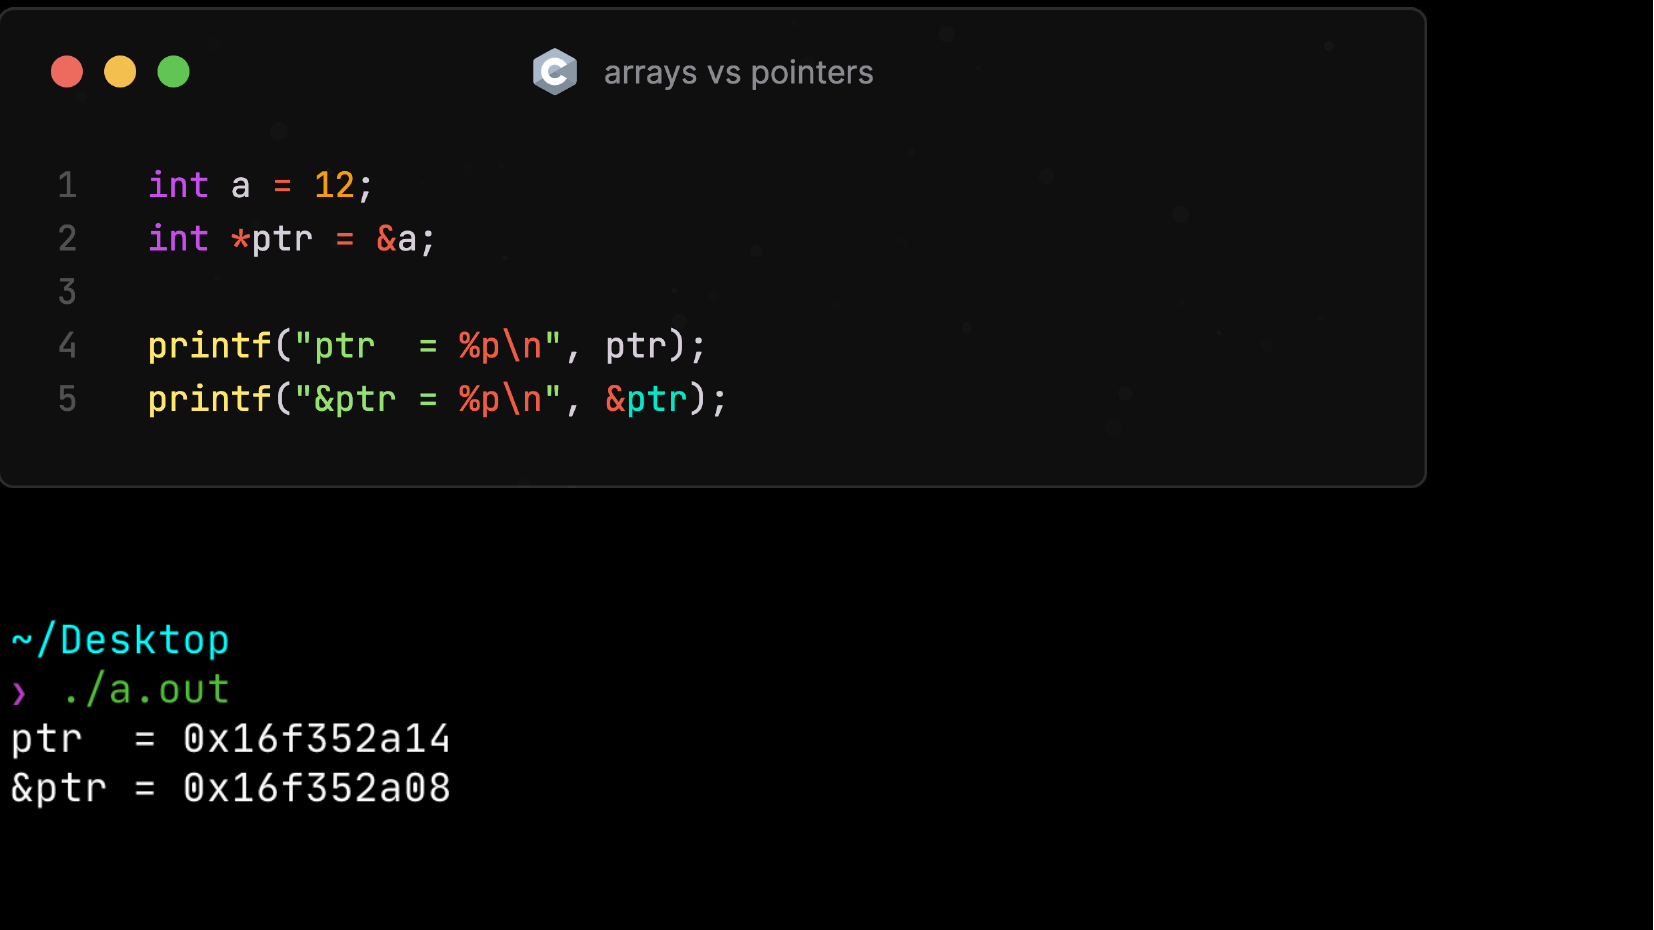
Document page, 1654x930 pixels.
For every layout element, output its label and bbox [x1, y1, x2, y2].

picture [0, 600, 497, 846]
picture [0, 7, 1427, 488]
